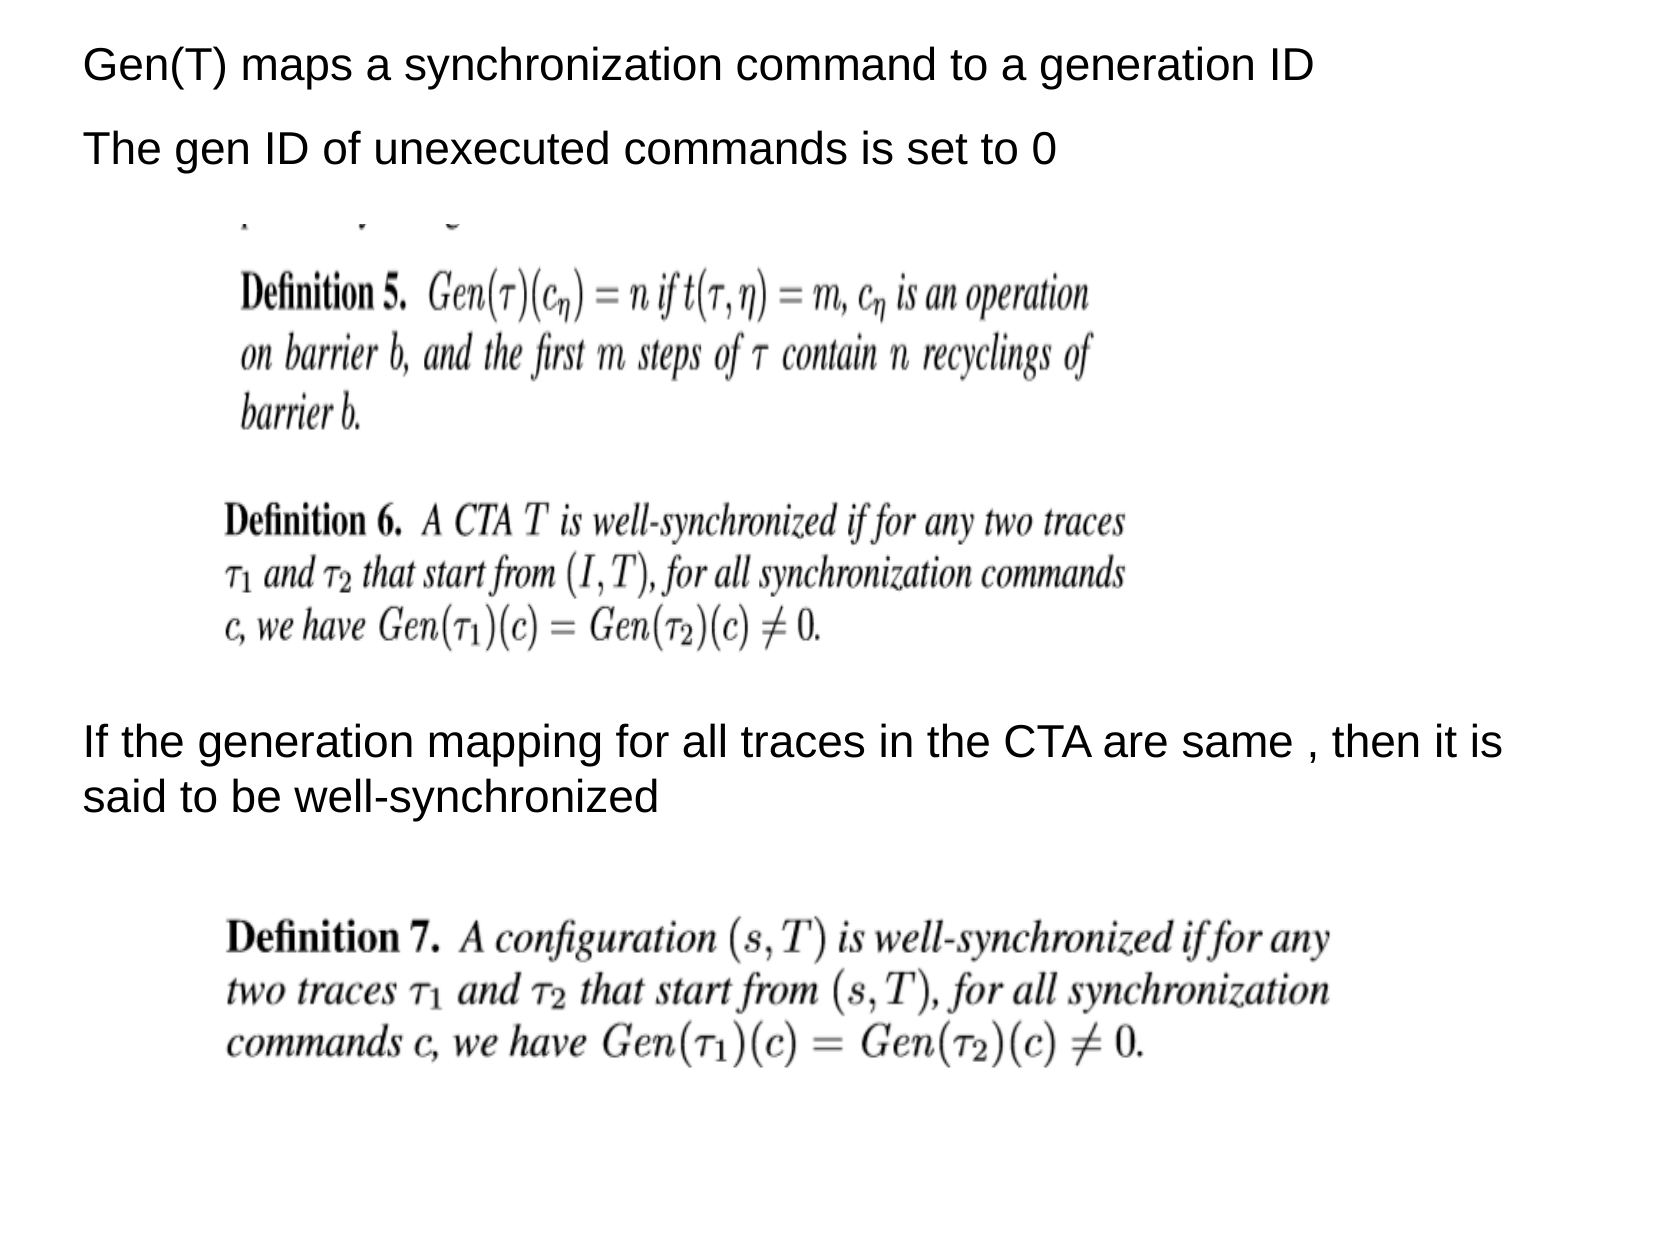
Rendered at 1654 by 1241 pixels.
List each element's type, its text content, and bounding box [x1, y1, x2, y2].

list Gen(T) maps a synchronization command to a generation ID The gen ID of unexecuted commands is set to 0 If the generation mapping for all traces in the CTA are same , then it is said to be well-synchronized [82, 34, 1571, 1108]
picture [188, 224, 1149, 460]
picture [188, 483, 1189, 679]
picture [162, 884, 1452, 1128]
